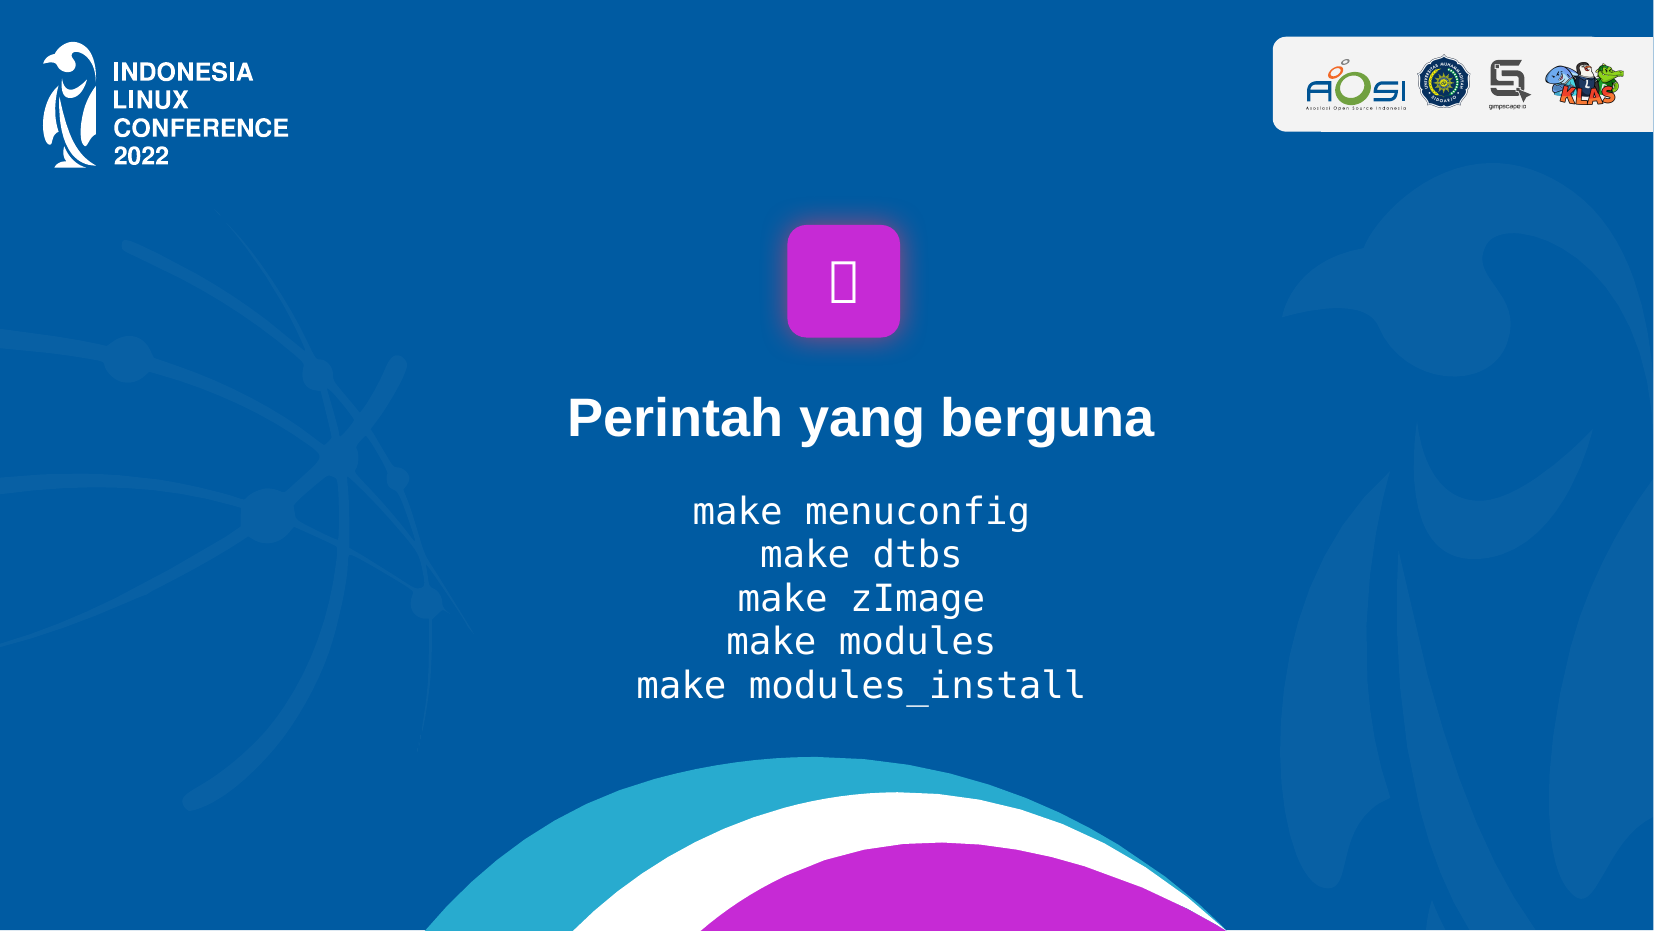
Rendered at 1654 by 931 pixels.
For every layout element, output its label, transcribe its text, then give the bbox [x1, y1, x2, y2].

text_box Perintah yang berguna make menuconfig make dtbs make zImage make modules make modules_install [187, 337, 1501, 757]
text_box [424, 757, 1227, 931]
picture [1545, 62, 1624, 105]
picture [1417, 54, 1471, 108]
text_box 📜 [787, 224, 901, 338]
